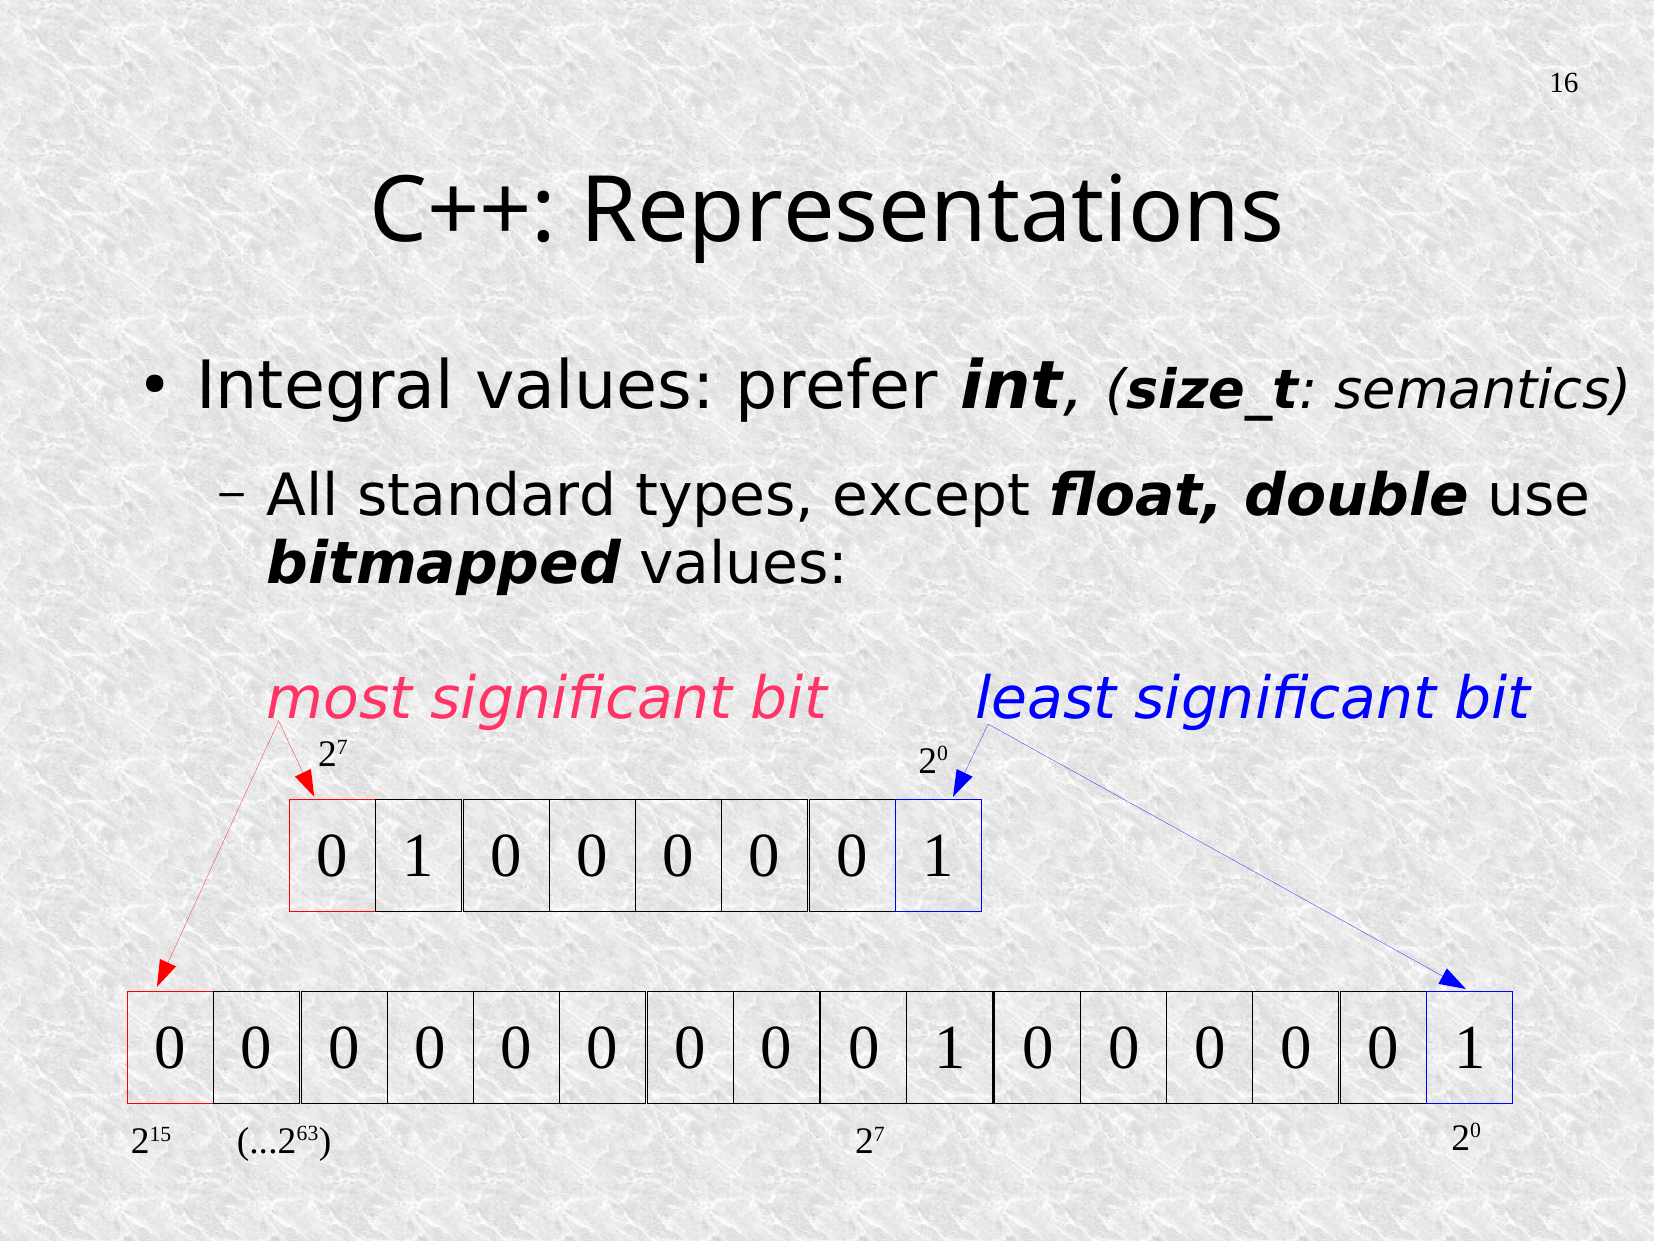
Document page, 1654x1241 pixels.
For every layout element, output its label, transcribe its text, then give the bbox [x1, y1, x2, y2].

text_box 0 [733, 991, 820, 1104]
text_box 0 [549, 799, 636, 912]
text_box 1 [906, 991, 994, 1104]
text_box 0 [721, 799, 808, 912]
text_box (...263) [236, 1119, 373, 1190]
text_box 0 [559, 991, 646, 1104]
text_box 0 [127, 991, 213, 1104]
text_box 0 [463, 799, 549, 912]
text_box 0 [994, 991, 1080, 1104]
text_box 0 [213, 991, 300, 1104]
text_box 1 [895, 799, 982, 912]
text_box 0 [636, 799, 721, 912]
text_box 0 [289, 799, 375, 912]
text_box 0 [647, 991, 733, 1104]
text_box 0 [301, 991, 387, 1104]
text_box 0 [1340, 991, 1426, 1104]
text_box 0 [809, 799, 895, 912]
text_box 20 [918, 739, 952, 810]
text_box 215 [130, 1119, 200, 1190]
text_box 0 [387, 991, 474, 1104]
text_box 0 [1167, 991, 1252, 1104]
text_box 0 [474, 991, 559, 1104]
text_box 1 [1426, 991, 1513, 1104]
text_box 0 [820, 991, 906, 1104]
text_box 0 [1252, 991, 1339, 1104]
list Integral values: prefer int, (size_t: semantics) All standard types, except float, double use bitmapped values: most significant bit least significant bit [125, 346, 1637, 1129]
title C++: Representations [121, 102, 1534, 310]
picture [0, 0, 1654, 1241]
text_box 20 [1451, 1116, 1485, 1187]
text_box 27 [318, 732, 371, 803]
text_box 0 [1080, 991, 1167, 1104]
text_box 1 [375, 799, 462, 912]
text_box 27 [855, 1119, 935, 1190]
